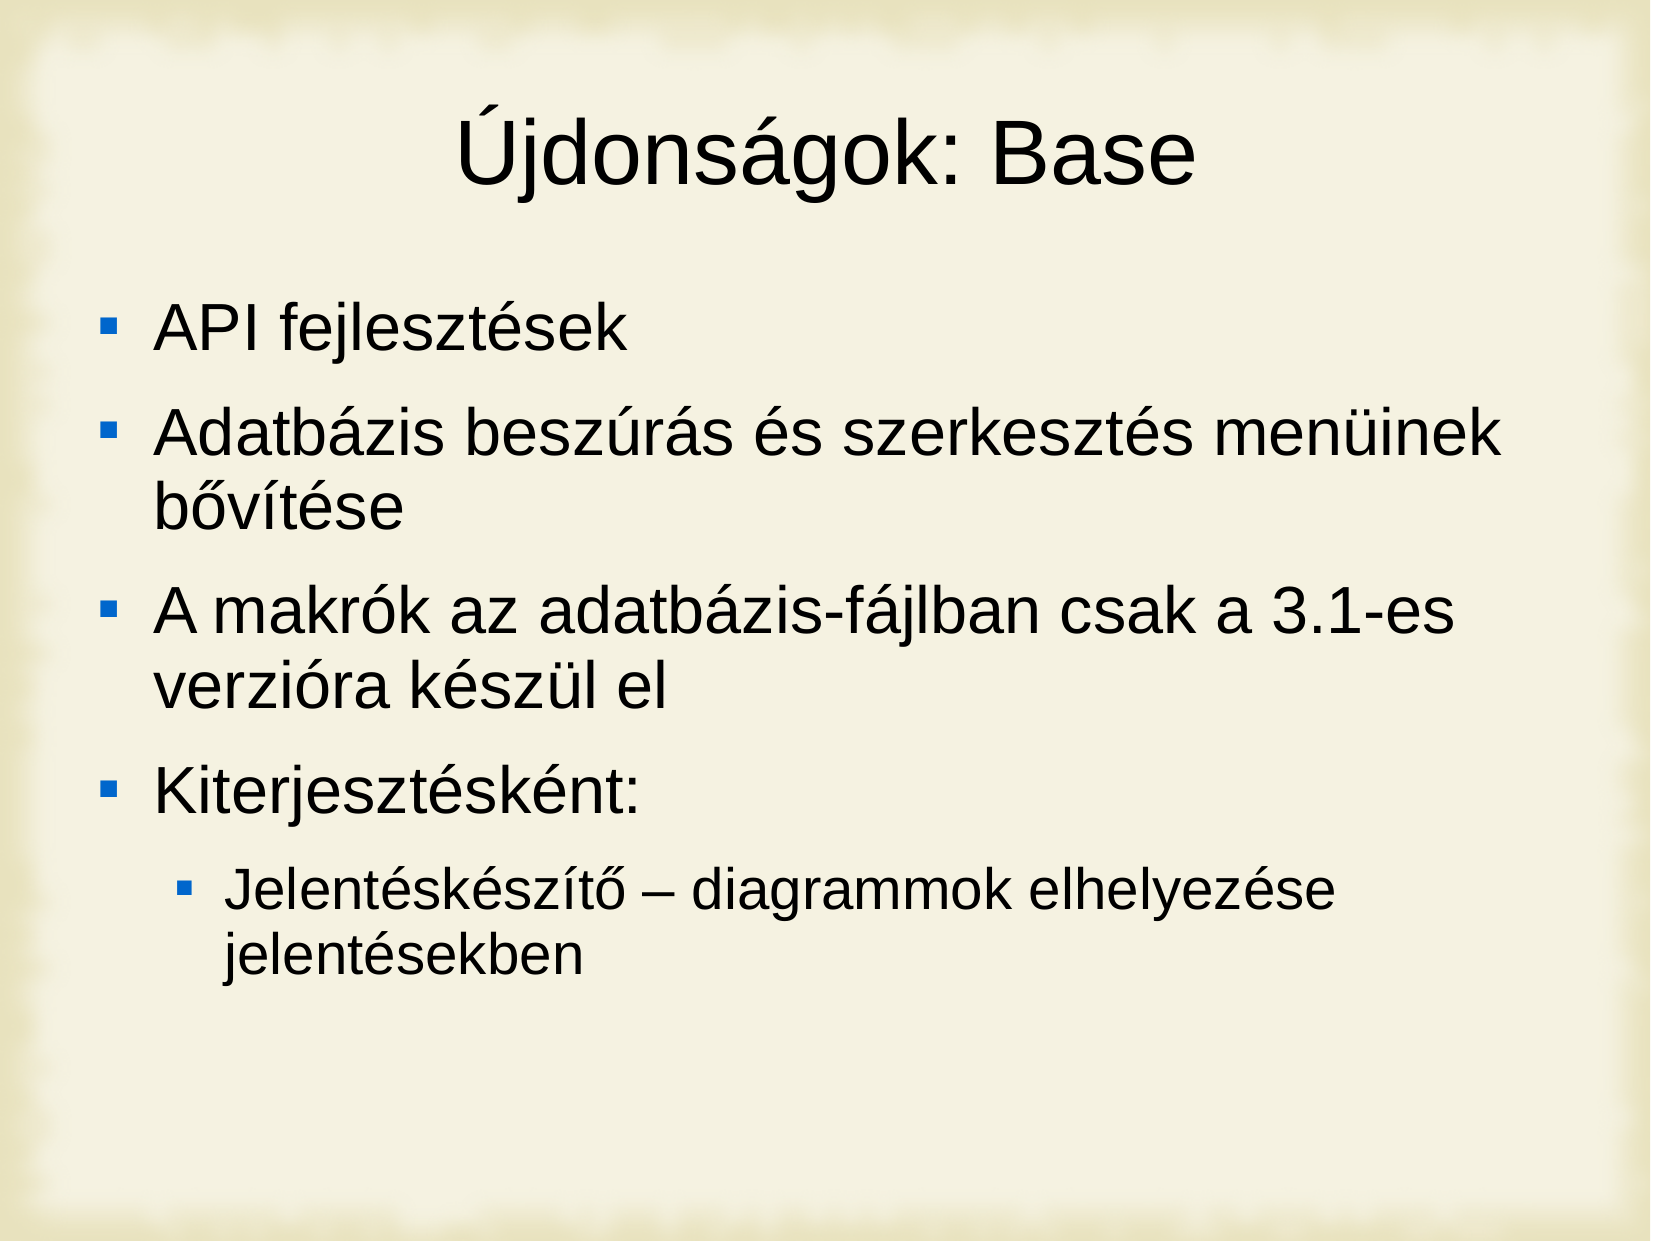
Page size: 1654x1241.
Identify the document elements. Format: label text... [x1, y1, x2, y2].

title Újdonságok: Base [82, 49, 1571, 257]
picture [0, 0, 1651, 1241]
list API fejlesztések Adatbázis beszúrás és szerkesztés menüinek bővítése A makrók az adatbázis-fájlban csak a 3.1-es verzióra készül el Kiterjesztésként: Jelentéskészítő – diagrammok elhelyezése jelentésekben [82, 290, 1571, 1094]
